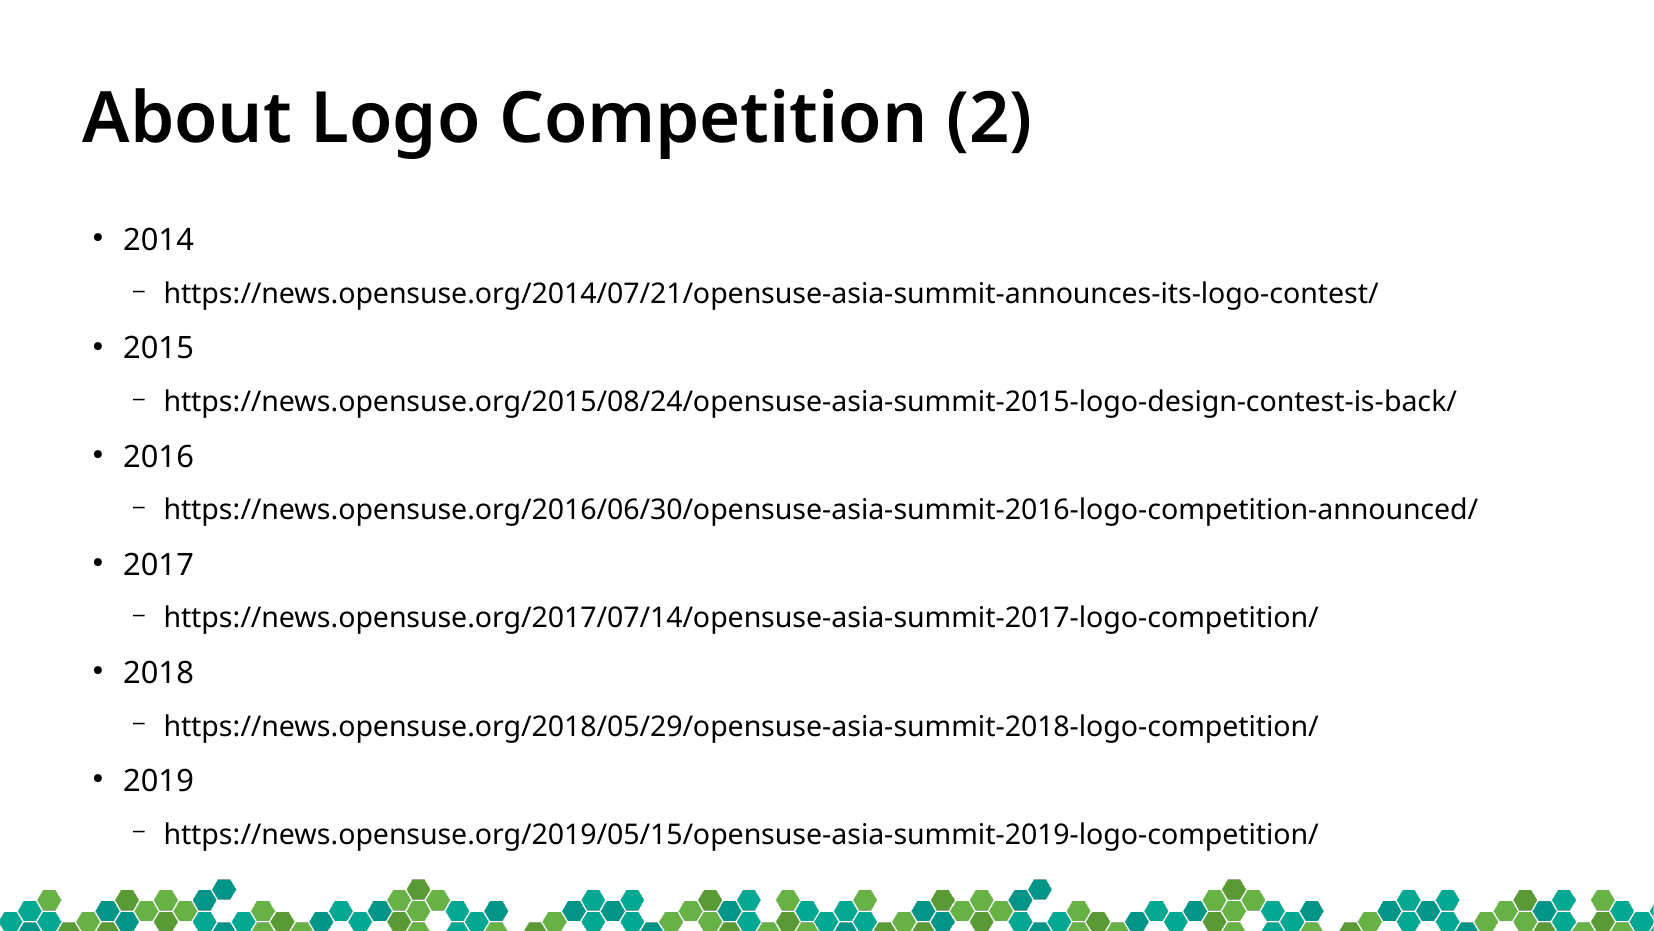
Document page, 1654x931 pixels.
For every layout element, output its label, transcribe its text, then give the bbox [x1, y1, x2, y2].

title About Logo Competition (2) [82, 37, 1571, 193]
picture [0, 871, 1654, 931]
list 2014 https://news.opensuse.org/2014/07/21/opensuse-asia-summit-announces-its-logo-contest/ 2015 https://news.opensuse.org/2015/08/24/opensuse-asia-summit-2015-logo-design-contest-is-back/ 2016 https://news.opensuse.org/2016/06/30/opensuse-asia-summit-2016-logo-competition-announced/ 2017 https://news.opensuse.org/2017/07/14/opensuse-asia-summit-2017-logo-competition/ 2018 https://news.opensuse.org/2018/05/29/opensuse-asia-summit-2018-logo-competition/ 2019 https://news.opensuse.org/2019/05/15/opensuse-asia-summit-2019-logo-competition/ [82, 217, 1571, 855]
